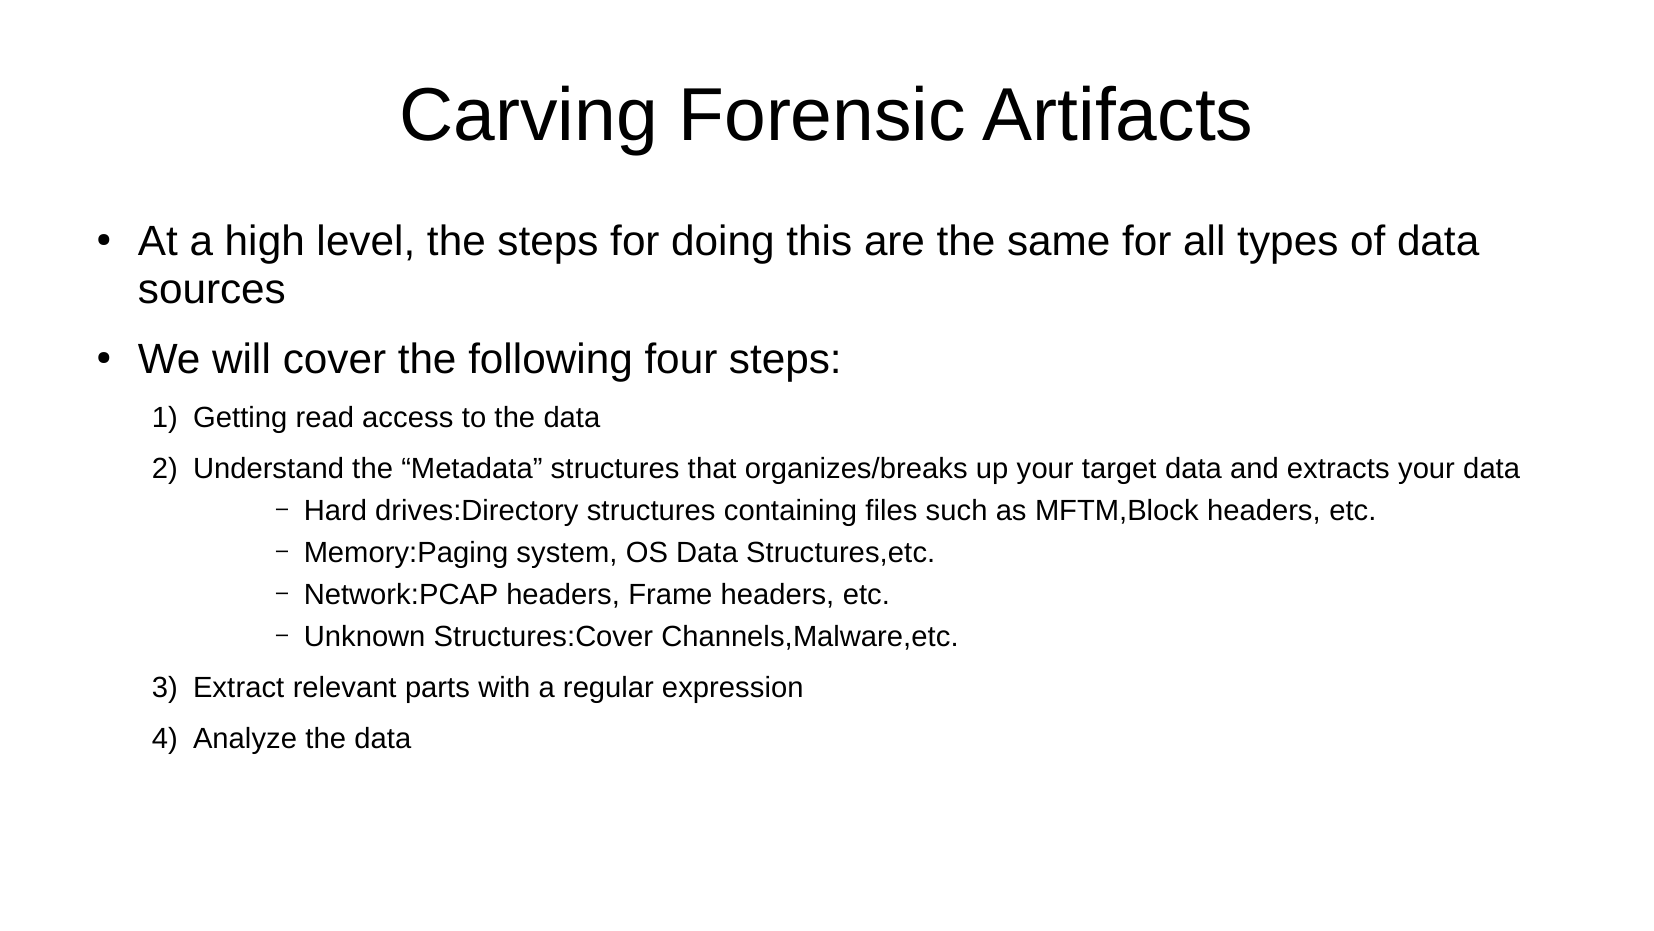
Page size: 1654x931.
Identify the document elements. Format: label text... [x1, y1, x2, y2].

title Carving Forensic Artifacts [82, 37, 1571, 193]
list At a high level, the steps for doing this are the same for all types of data sources We will cover the following four steps: Getting read access to the data Understand the “Metadata” structures that organizes/breaks up your target data and extracts your data Hard drives:Directory structures containing files such as MFTM,Block headers, etc. Memory:Paging system, OS Data Structures,etc. Network:PCAP headers, Frame headers, etc. Unknown Structures:Cover Channels,Malware,etc. Extract relevant parts with a regular expression Analyze the data [82, 217, 1571, 758]
